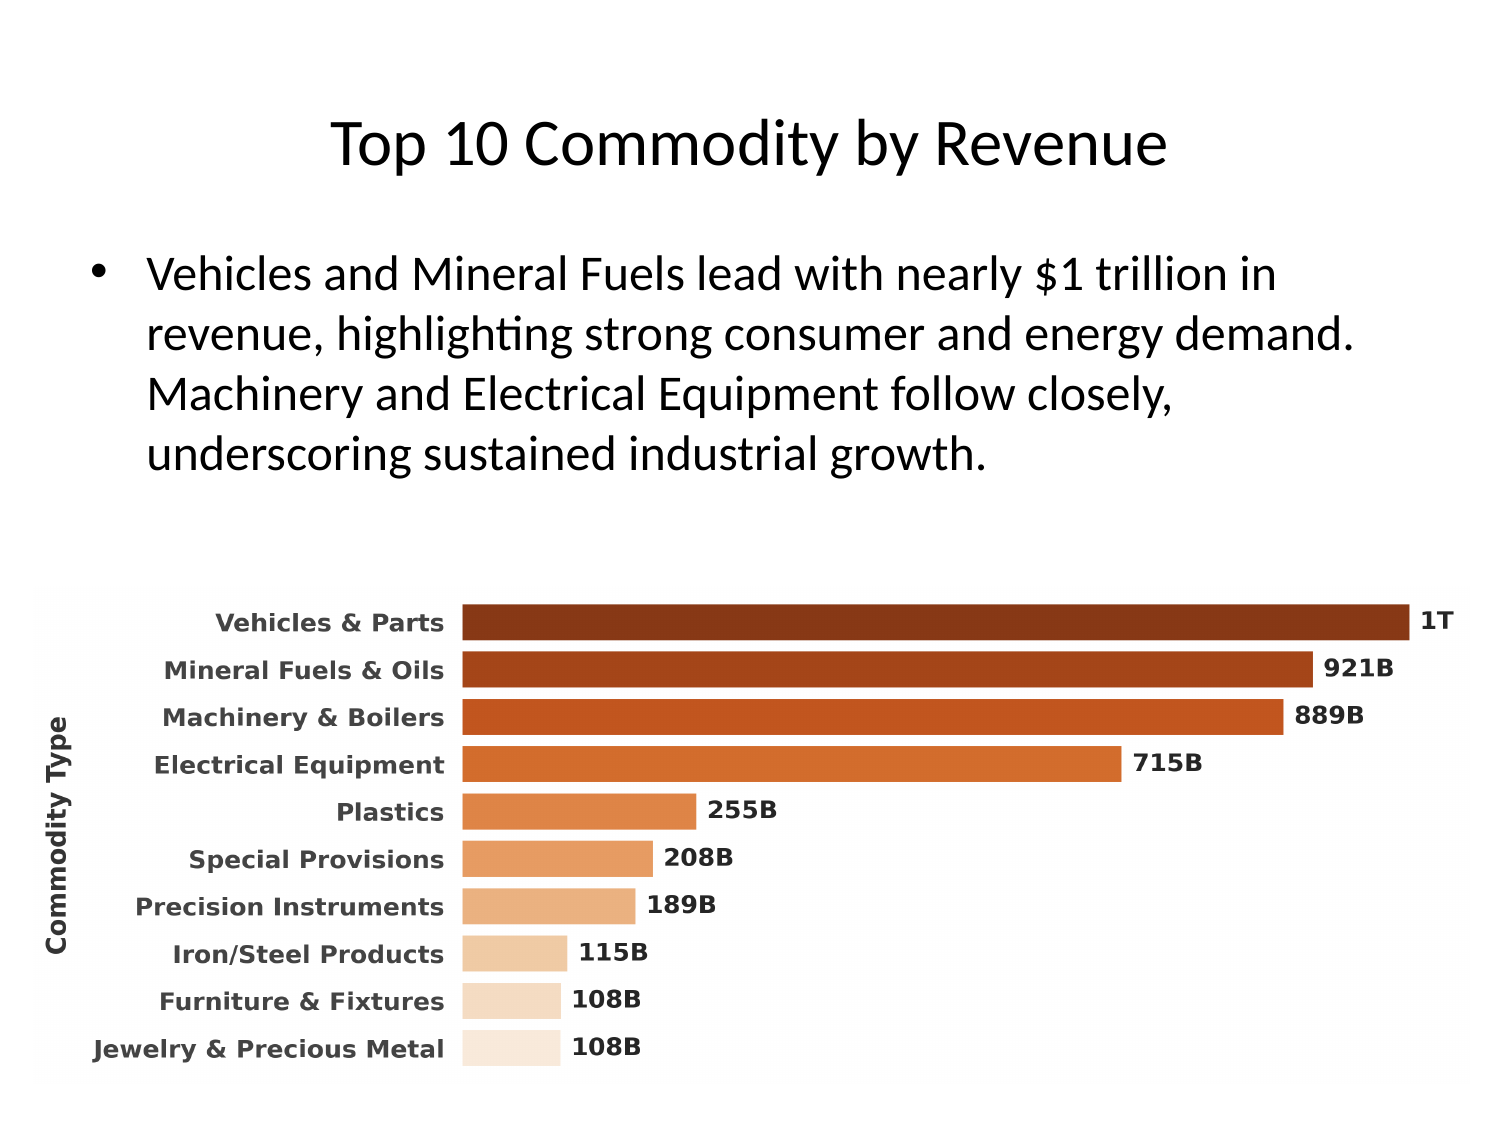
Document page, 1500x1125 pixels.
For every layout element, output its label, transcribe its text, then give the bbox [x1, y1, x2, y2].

title Top 10 Commodity by Revenue [75, 45, 1425, 232]
picture [33, 586, 1470, 1084]
list Vehicles and Mineral Fuels lead with nearly $1 trillion in revenue, highlighting strong consumer and energy demand. Machinery and Electrical Equipment follow closely, underscoring sustained industrial growth. [75, 232, 1425, 586]
